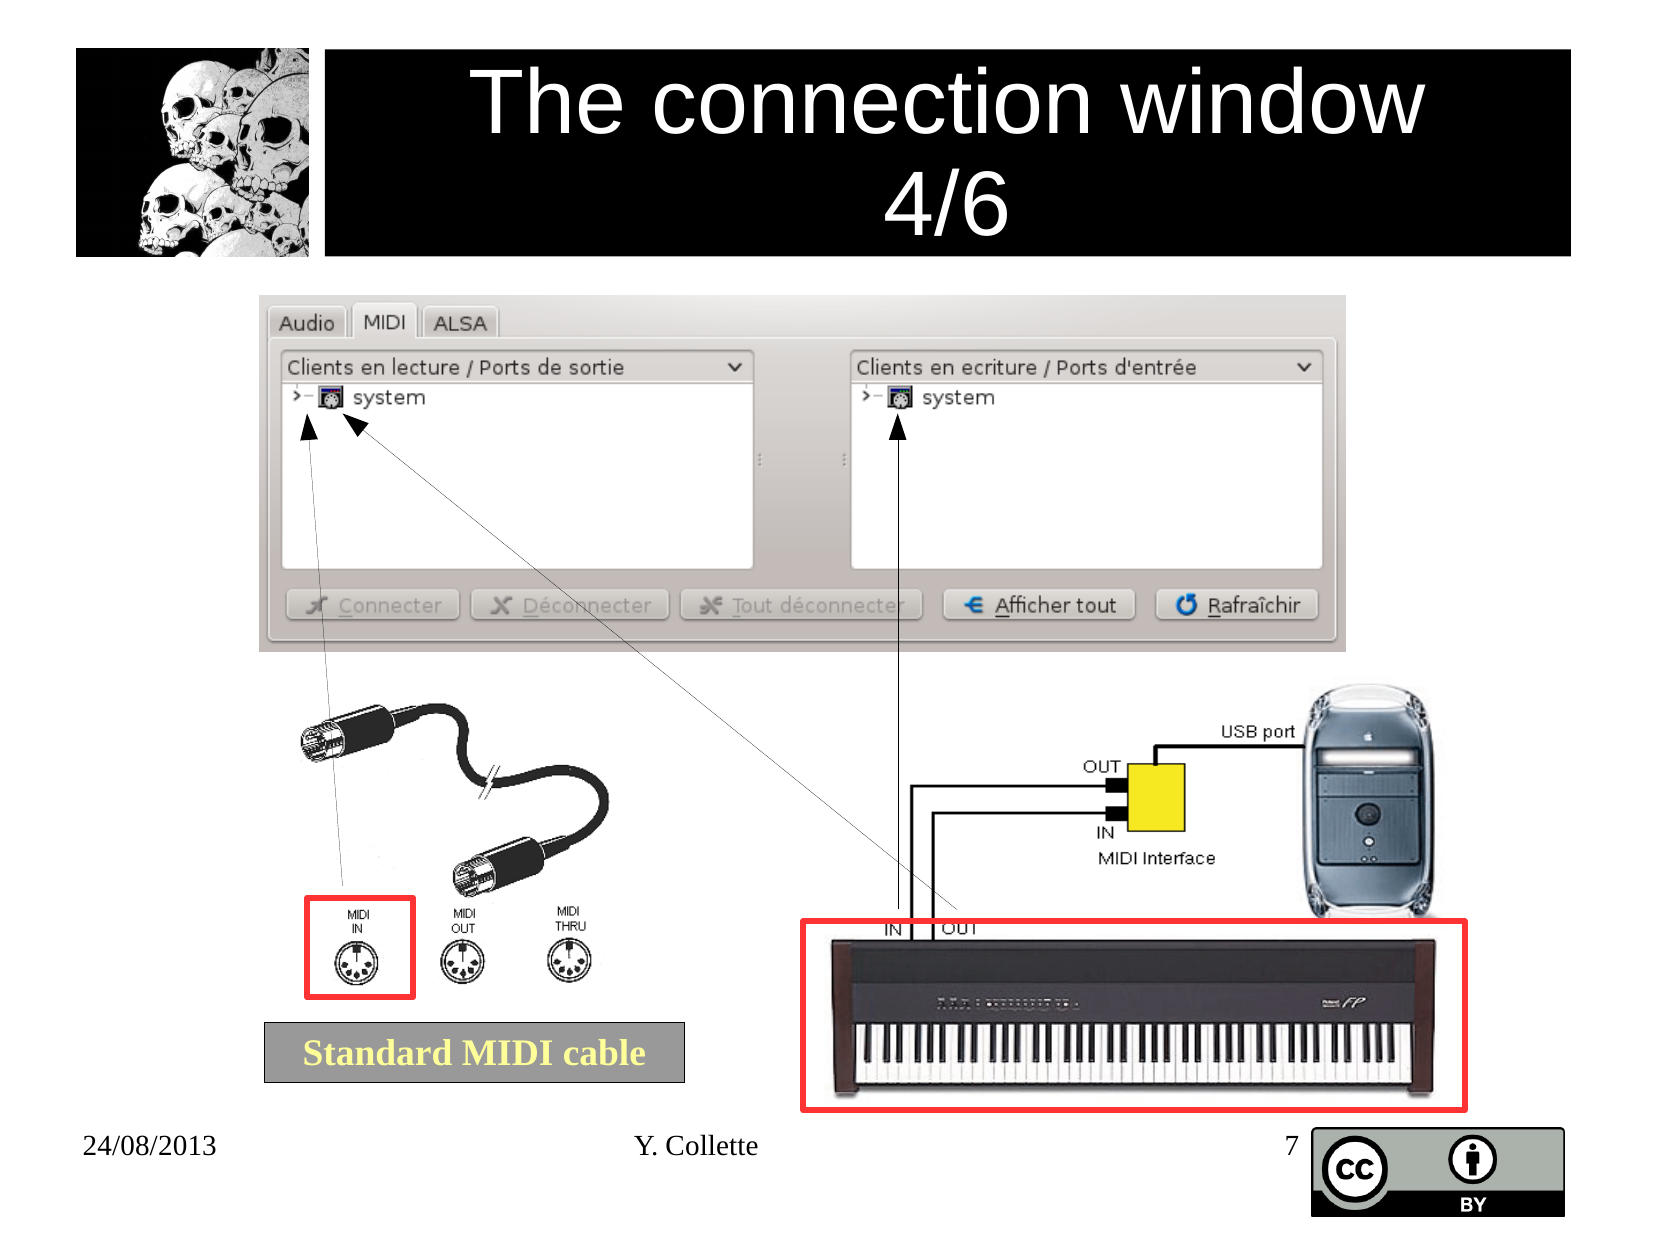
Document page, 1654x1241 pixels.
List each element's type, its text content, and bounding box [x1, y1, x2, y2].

text_box Standard MIDI cable [264, 1022, 685, 1083]
title The connection window 4/6 [324, 49, 1571, 257]
picture [1311, 1127, 1565, 1217]
picture [259, 295, 1346, 652]
picture [294, 692, 619, 998]
picture [815, 924, 1455, 1107]
picture [76, 48, 309, 257]
picture [815, 669, 898, 861]
picture [815, 669, 1455, 918]
picture [310, 901, 410, 994]
